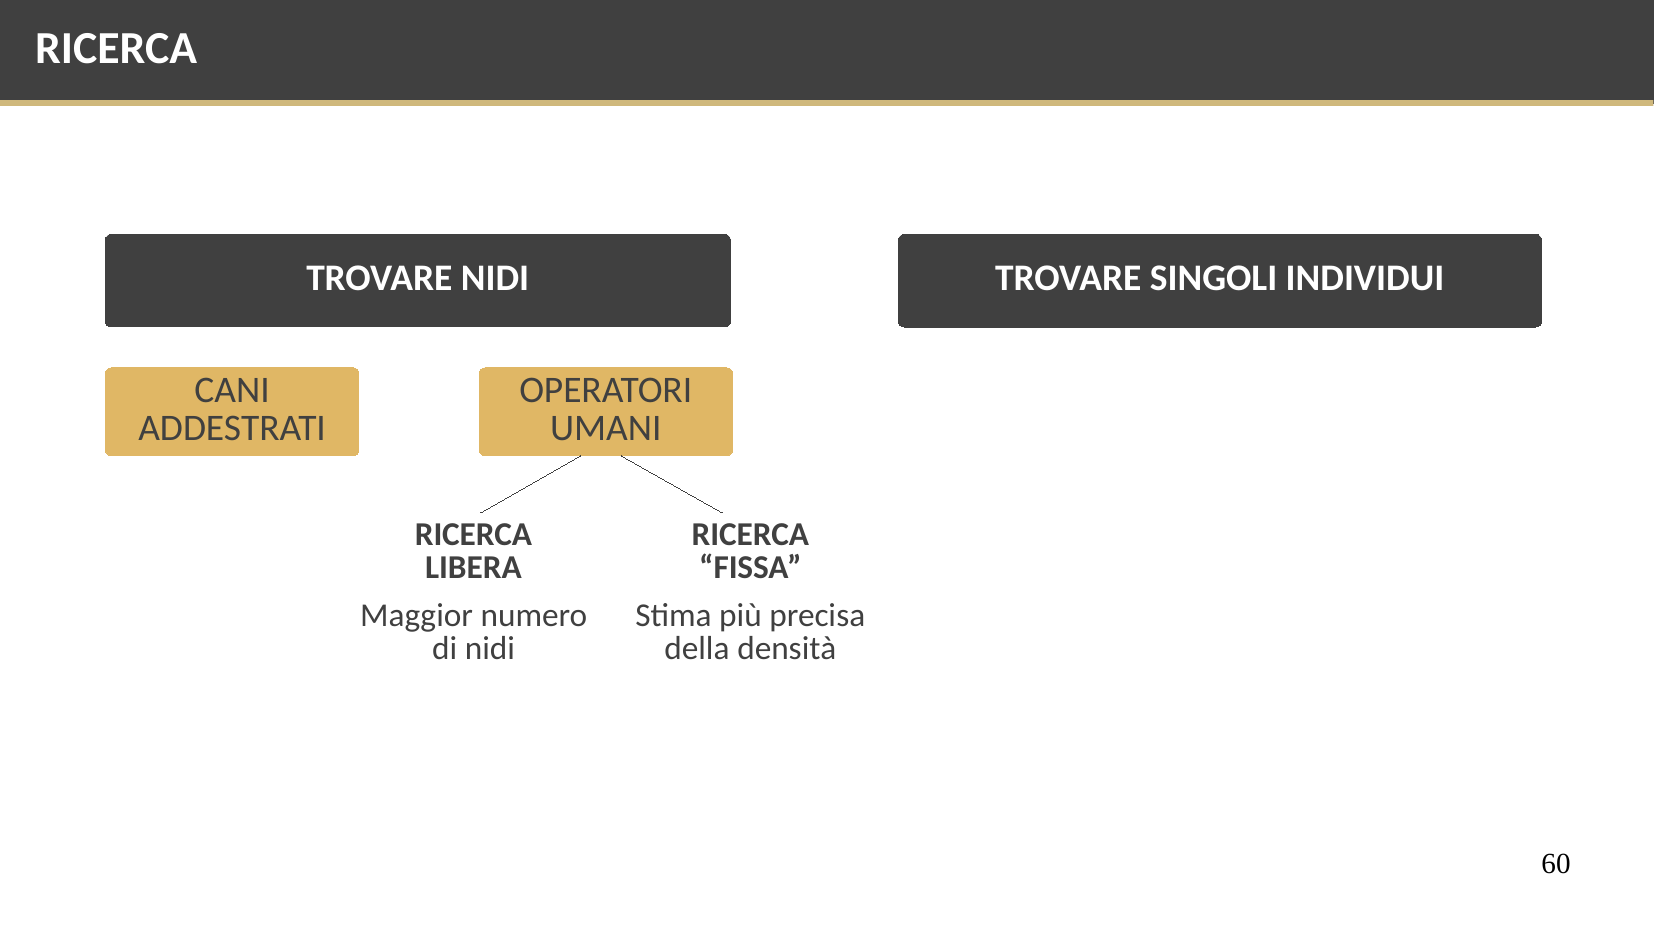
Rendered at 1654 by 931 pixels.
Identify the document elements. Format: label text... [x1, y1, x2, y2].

text_box RICERCA [0, 0, 1654, 100]
text_box TROVARE SINGOLI INDIVIDUI [898, 234, 1542, 328]
text_box RICERCA LIBERA Maggior numero di nidi [341, 512, 606, 676]
text_box TROVARE NIDI [105, 234, 731, 327]
text_box CANI ADDESTRATI [105, 367, 359, 456]
text_box RICERCA “FISSA” Stima più precisa della densità [618, 512, 883, 676]
text_box OPERATORI UMANI [479, 367, 733, 456]
